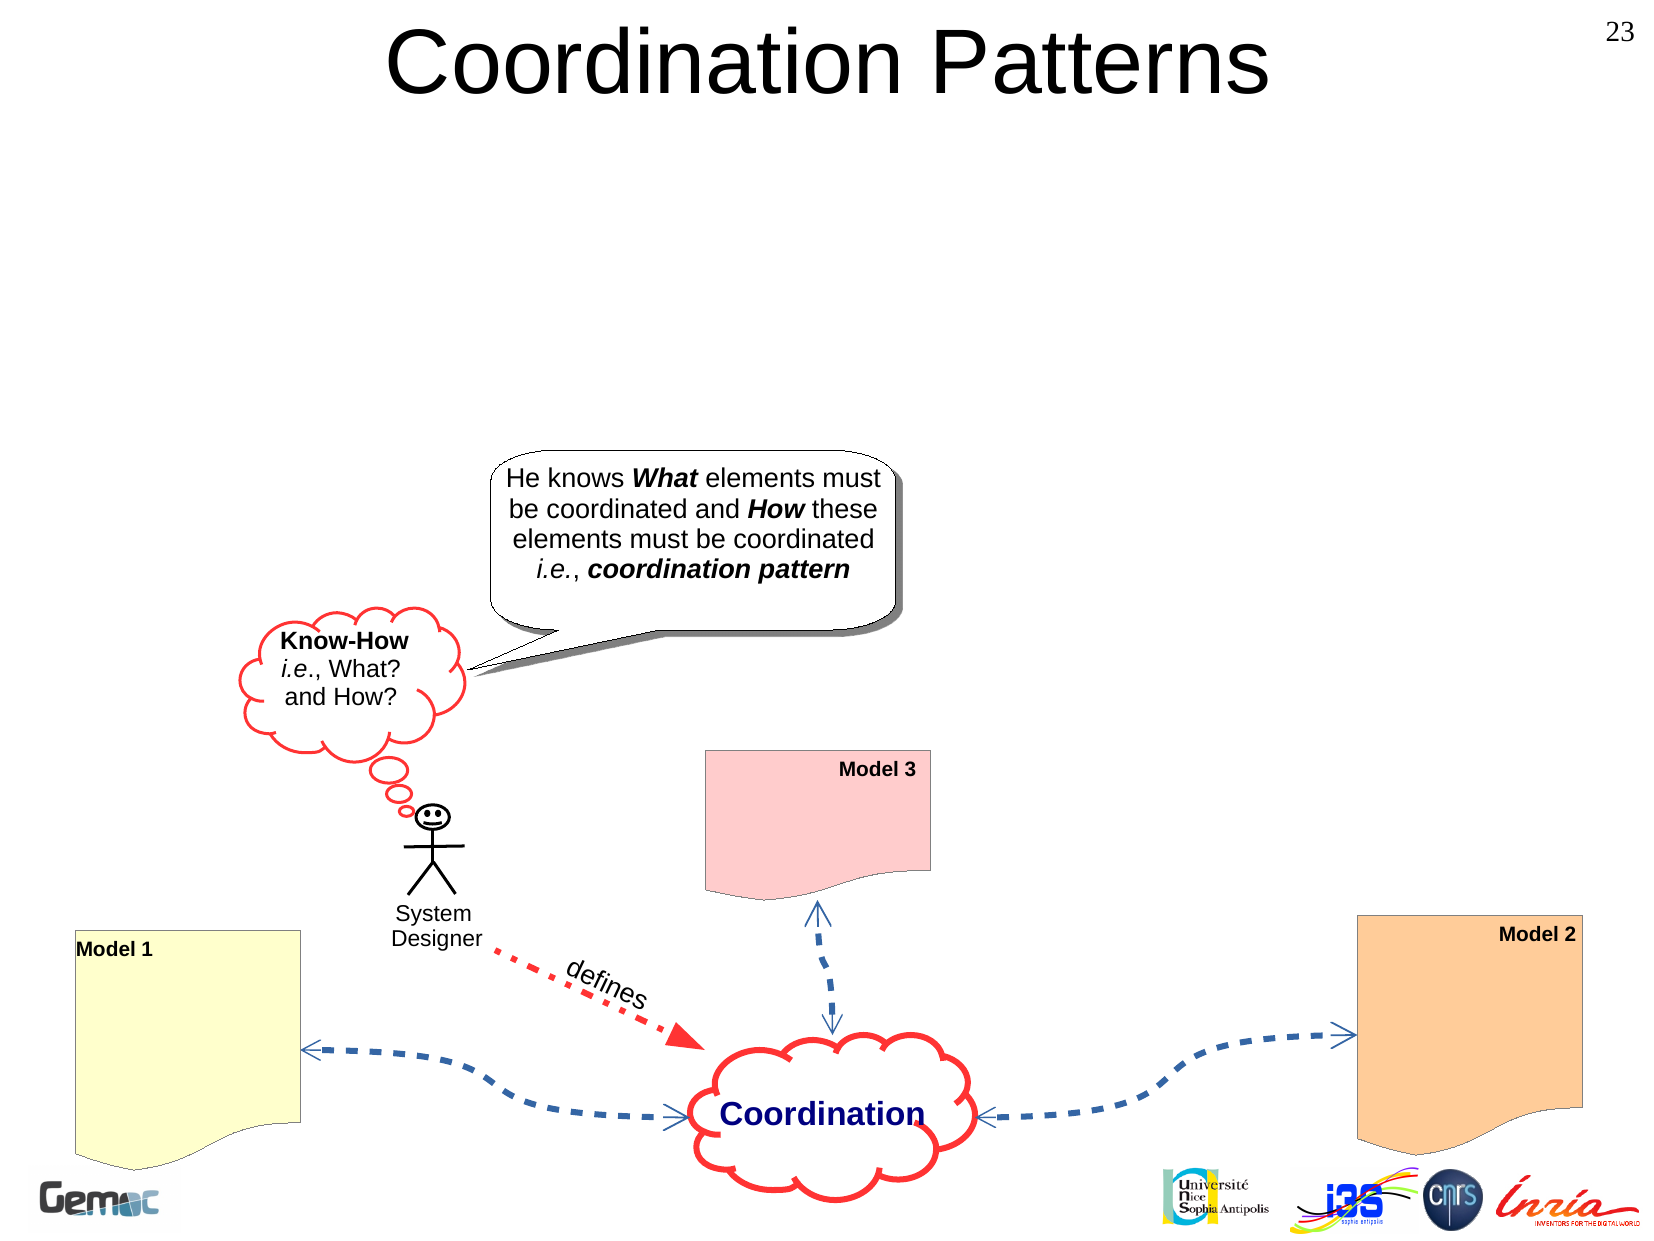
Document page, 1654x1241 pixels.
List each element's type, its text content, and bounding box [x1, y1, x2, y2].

text_box Model 1 [61, 930, 211, 984]
text_box Know-How i.e., What? and How? [370, 757, 408, 784]
text_box [75, 930, 301, 1171]
text_box Model 2 [1455, 915, 1621, 977]
picture [1137, 1150, 1647, 1241]
text_box [467, 622, 875, 670]
text_box He knows What elements must be coordinated and How these elements must be coordinated i.e., coordination pattern [475, 455, 911, 622]
title Coordination Patterns [84, 0, 1573, 166]
text_box Model 3 [795, 750, 961, 812]
text_box [705, 750, 931, 901]
text_box [1357, 915, 1583, 1156]
text_box Coordination [690, 1035, 976, 1201]
text_box [415, 804, 450, 830]
text_box Know-How i.e., What? and How? [239, 608, 465, 763]
text_box [520, 450, 866, 455]
text_box System Designer [335, 864, 539, 961]
